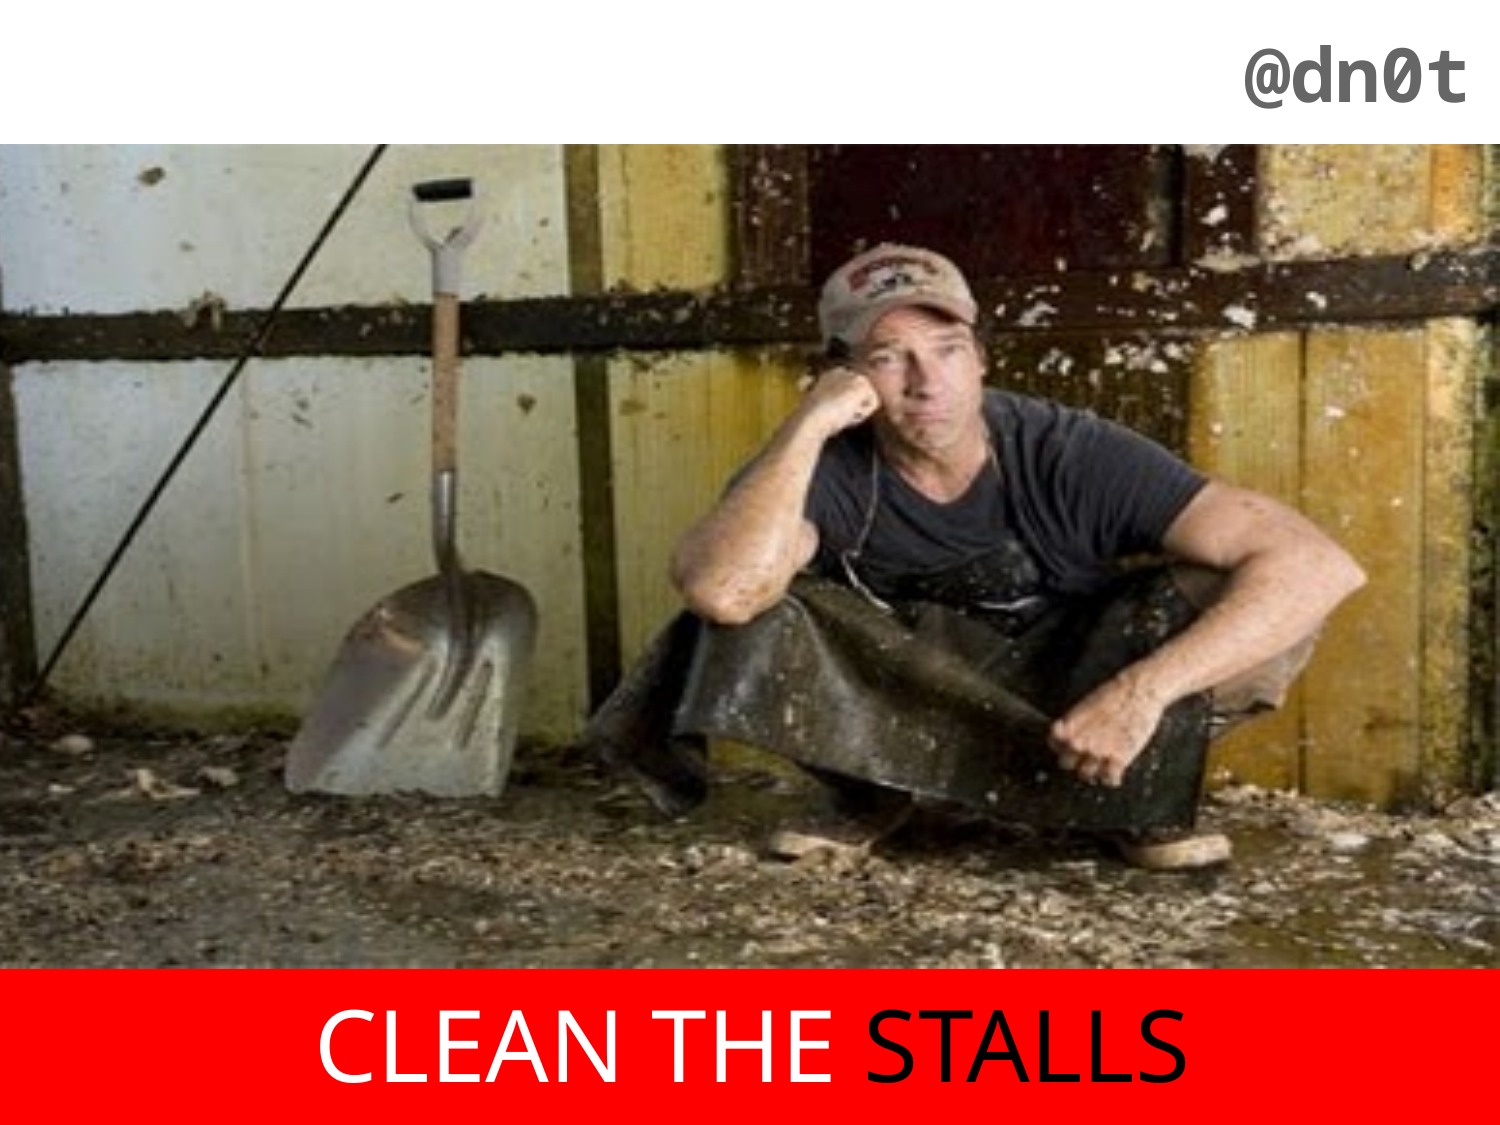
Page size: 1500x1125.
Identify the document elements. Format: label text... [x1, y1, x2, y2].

picture [0, 144, 1500, 969]
list CLEAN THE STALLS [28, 974, 1478, 1111]
